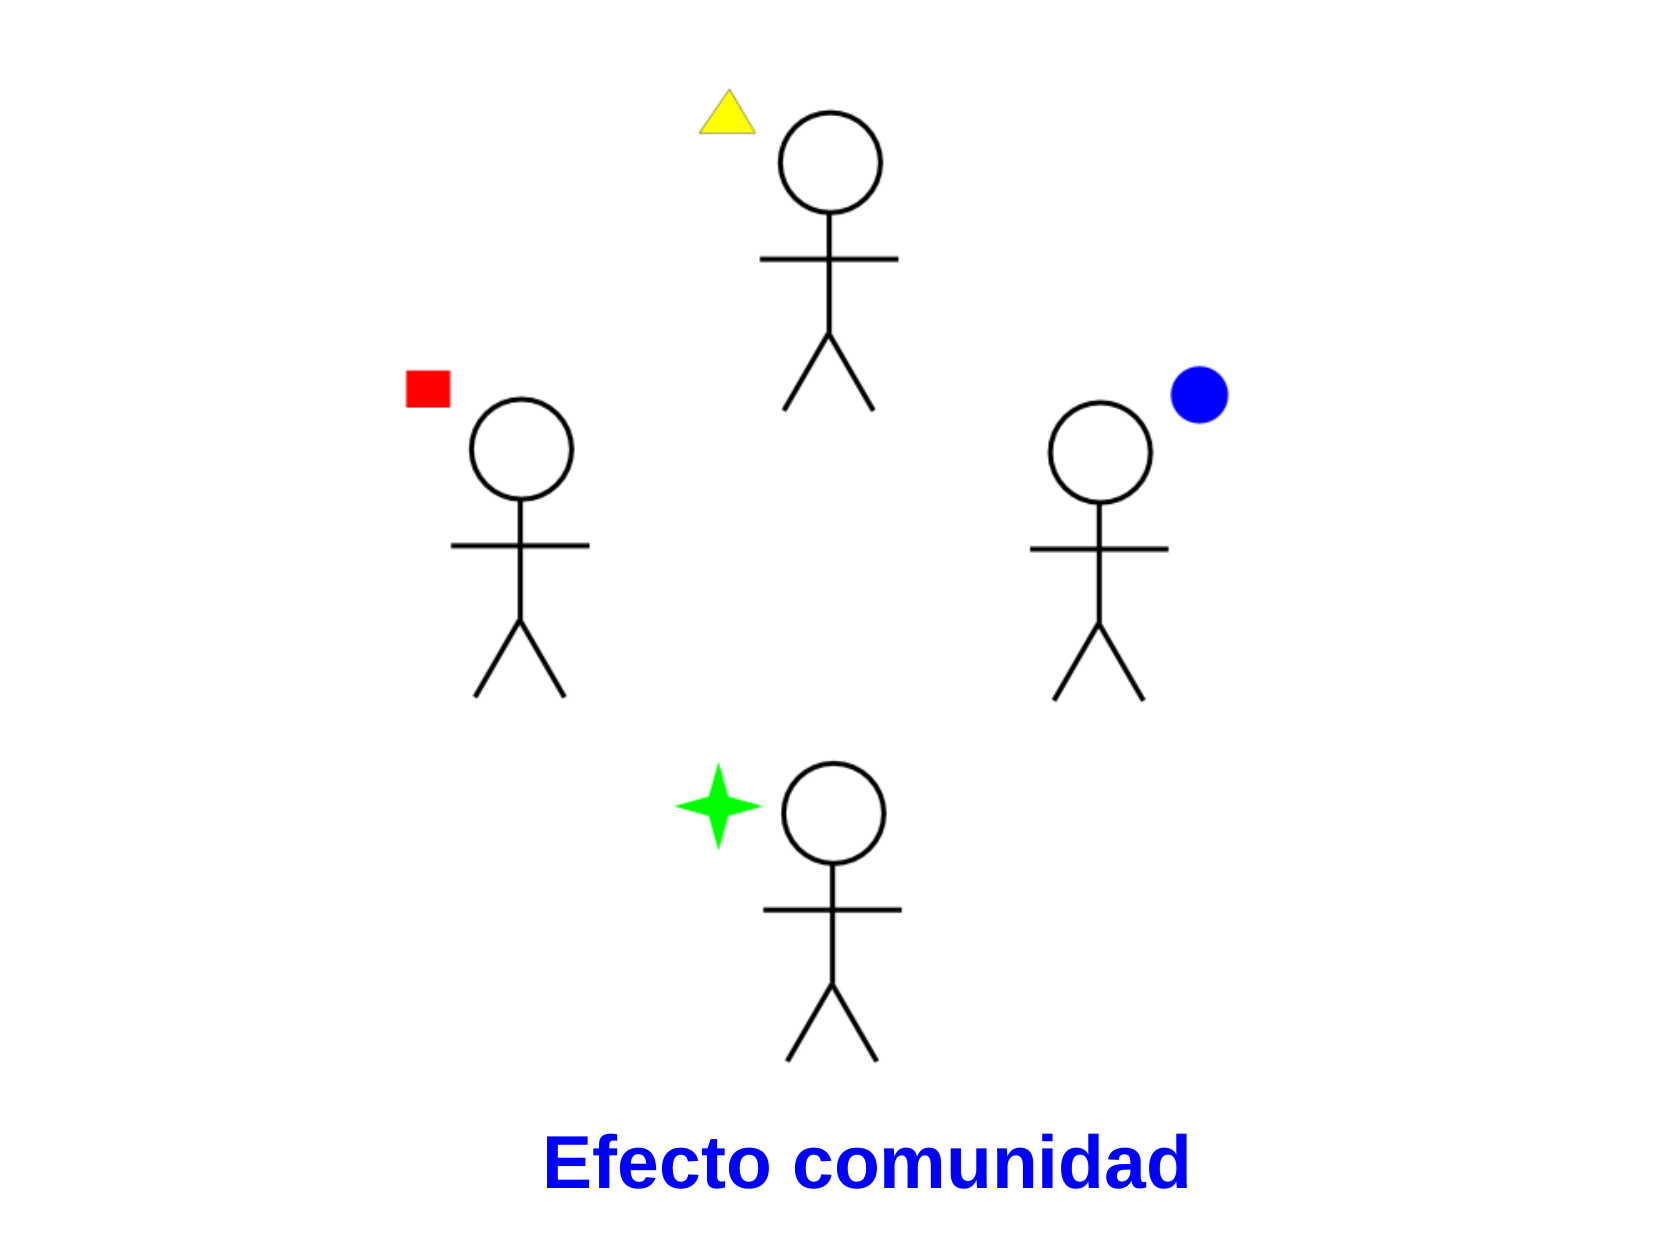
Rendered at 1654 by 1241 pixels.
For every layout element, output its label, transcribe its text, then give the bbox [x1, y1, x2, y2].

picture [356, 61, 1306, 1111]
text_box Efecto comunidad [450, 1110, 1286, 1216]
